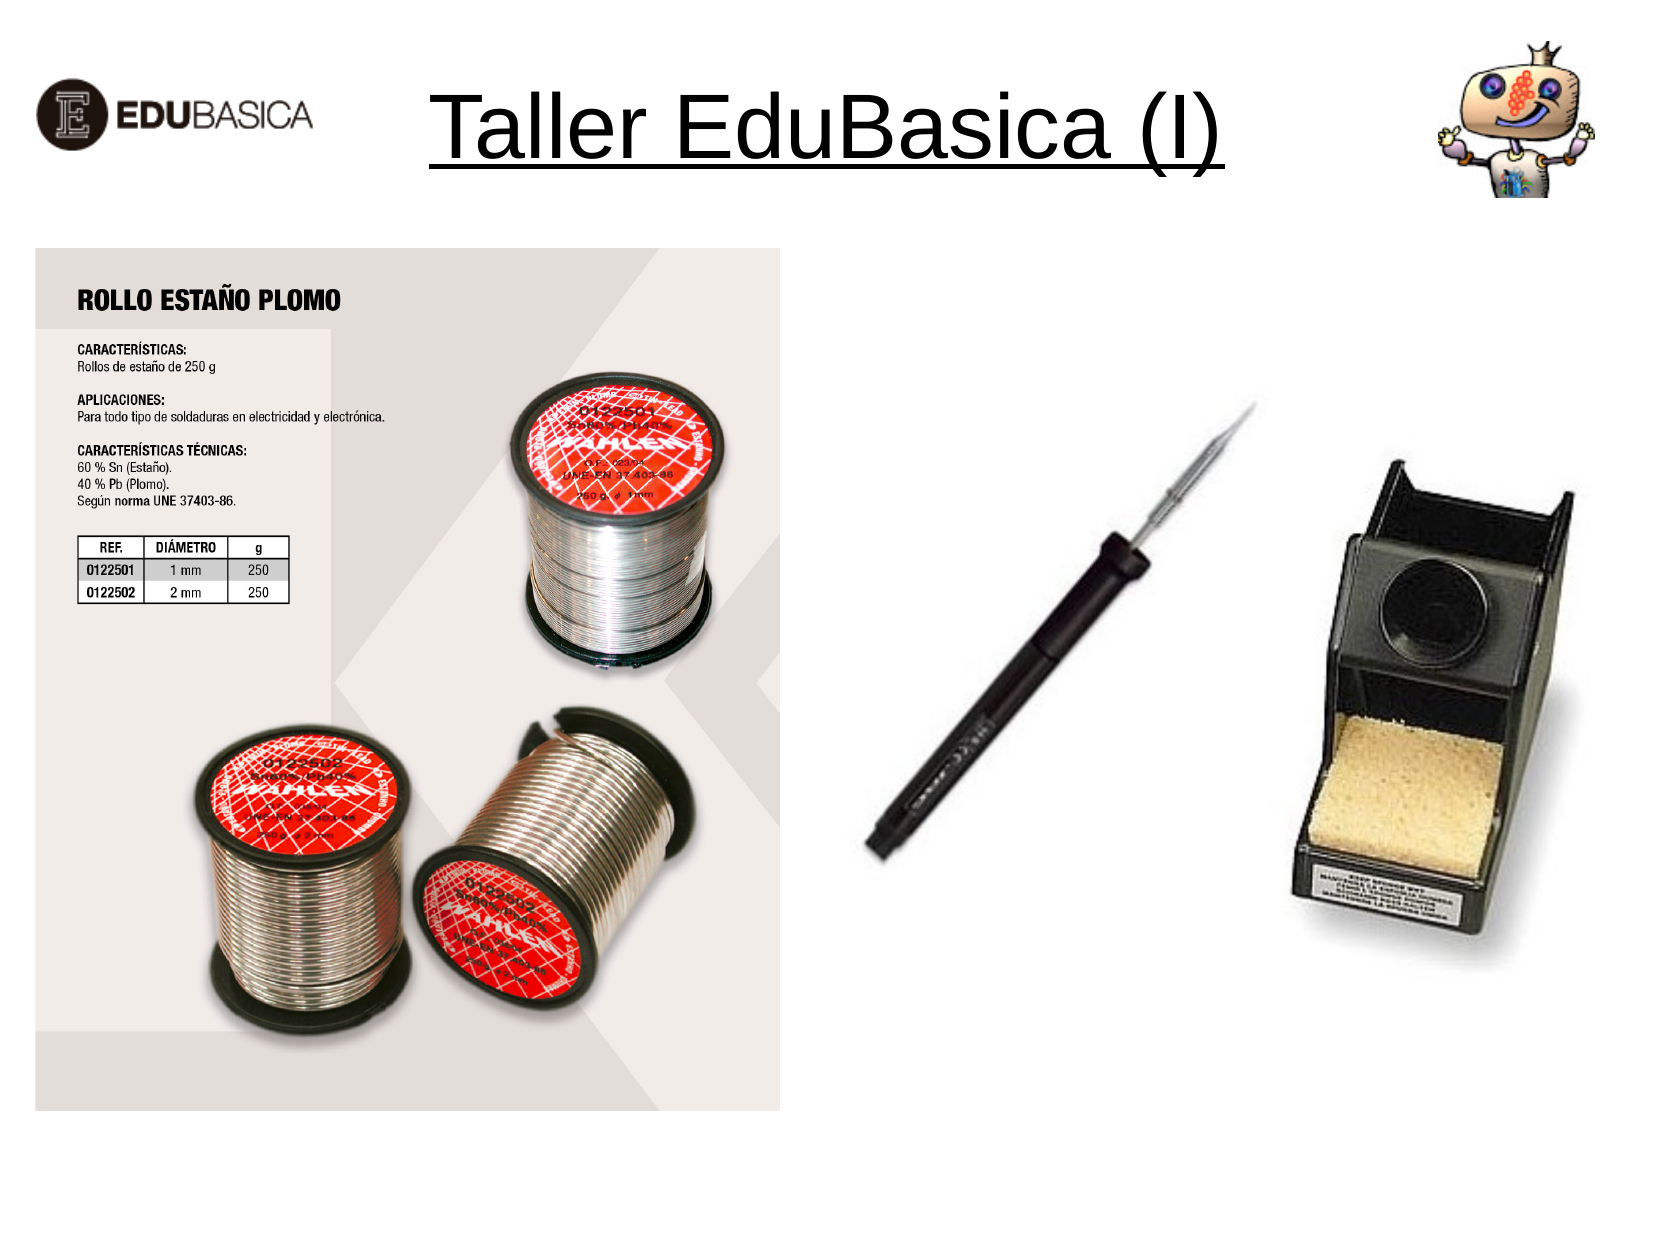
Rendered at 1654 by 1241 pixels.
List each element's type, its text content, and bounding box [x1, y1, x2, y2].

picture [1438, 41, 1595, 198]
title Taller EduBasica (I) [82, 23, 1571, 231]
picture [35, 248, 781, 1111]
picture [35, 77, 316, 154]
picture [803, 307, 1638, 1040]
